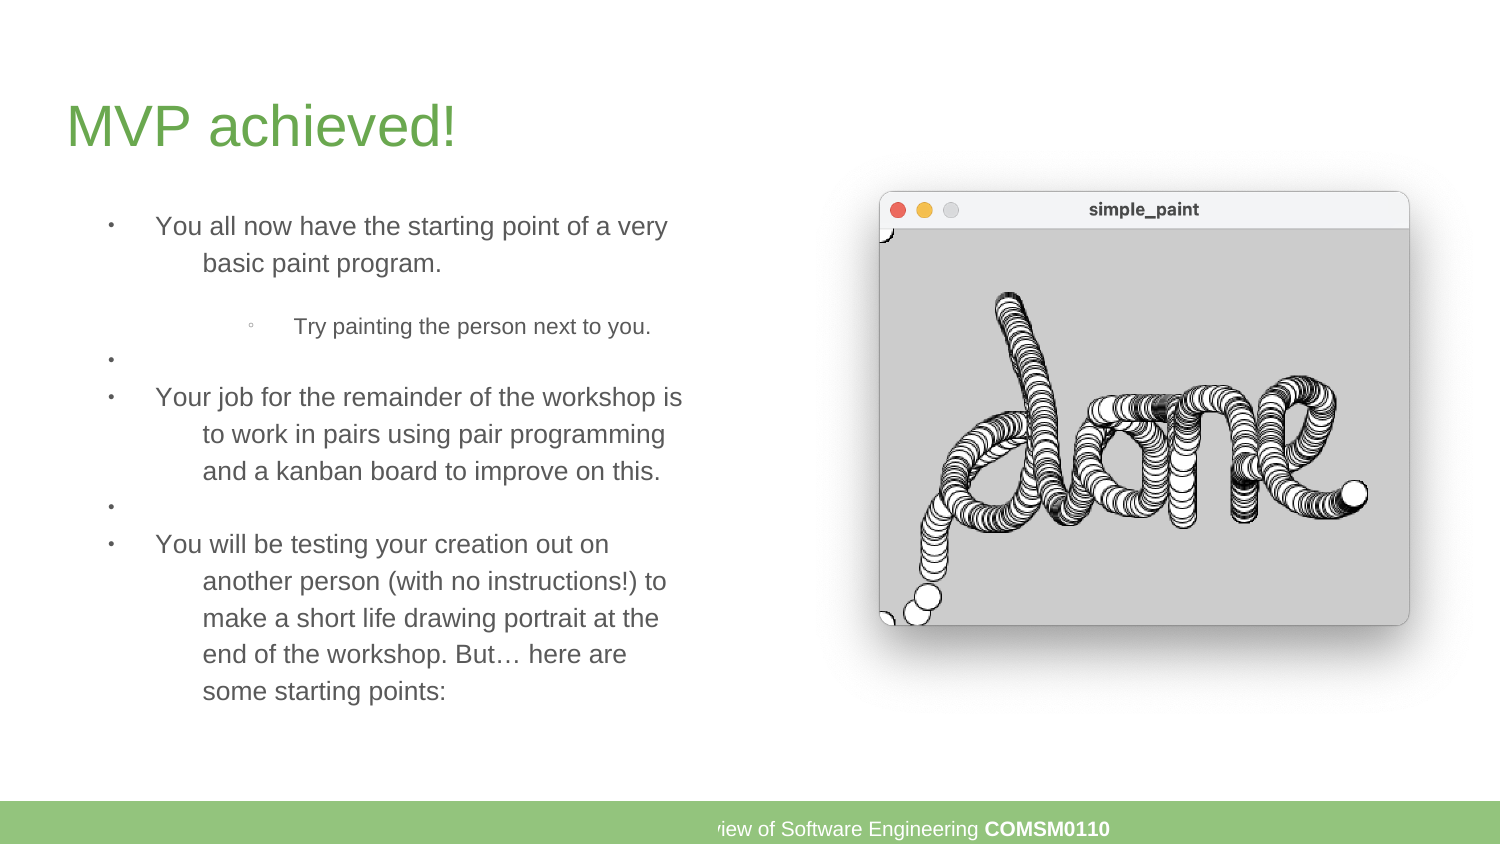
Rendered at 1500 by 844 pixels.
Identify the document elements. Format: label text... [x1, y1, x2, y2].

title MVP achieved! [51, 72, 1449, 167]
list You all now have the starting point of a very basic paint program. Try painting the person next to you. Your job for the remainder of the workshop is to work in pairs using pair programming and a kanban board to improve on this. You will be testing your creation out on another person (with no instructions!) to make a short life drawing portrait at the end of the workshop. But… here are some starting points: [51, 189, 708, 750]
picture [805, 141, 1483, 723]
